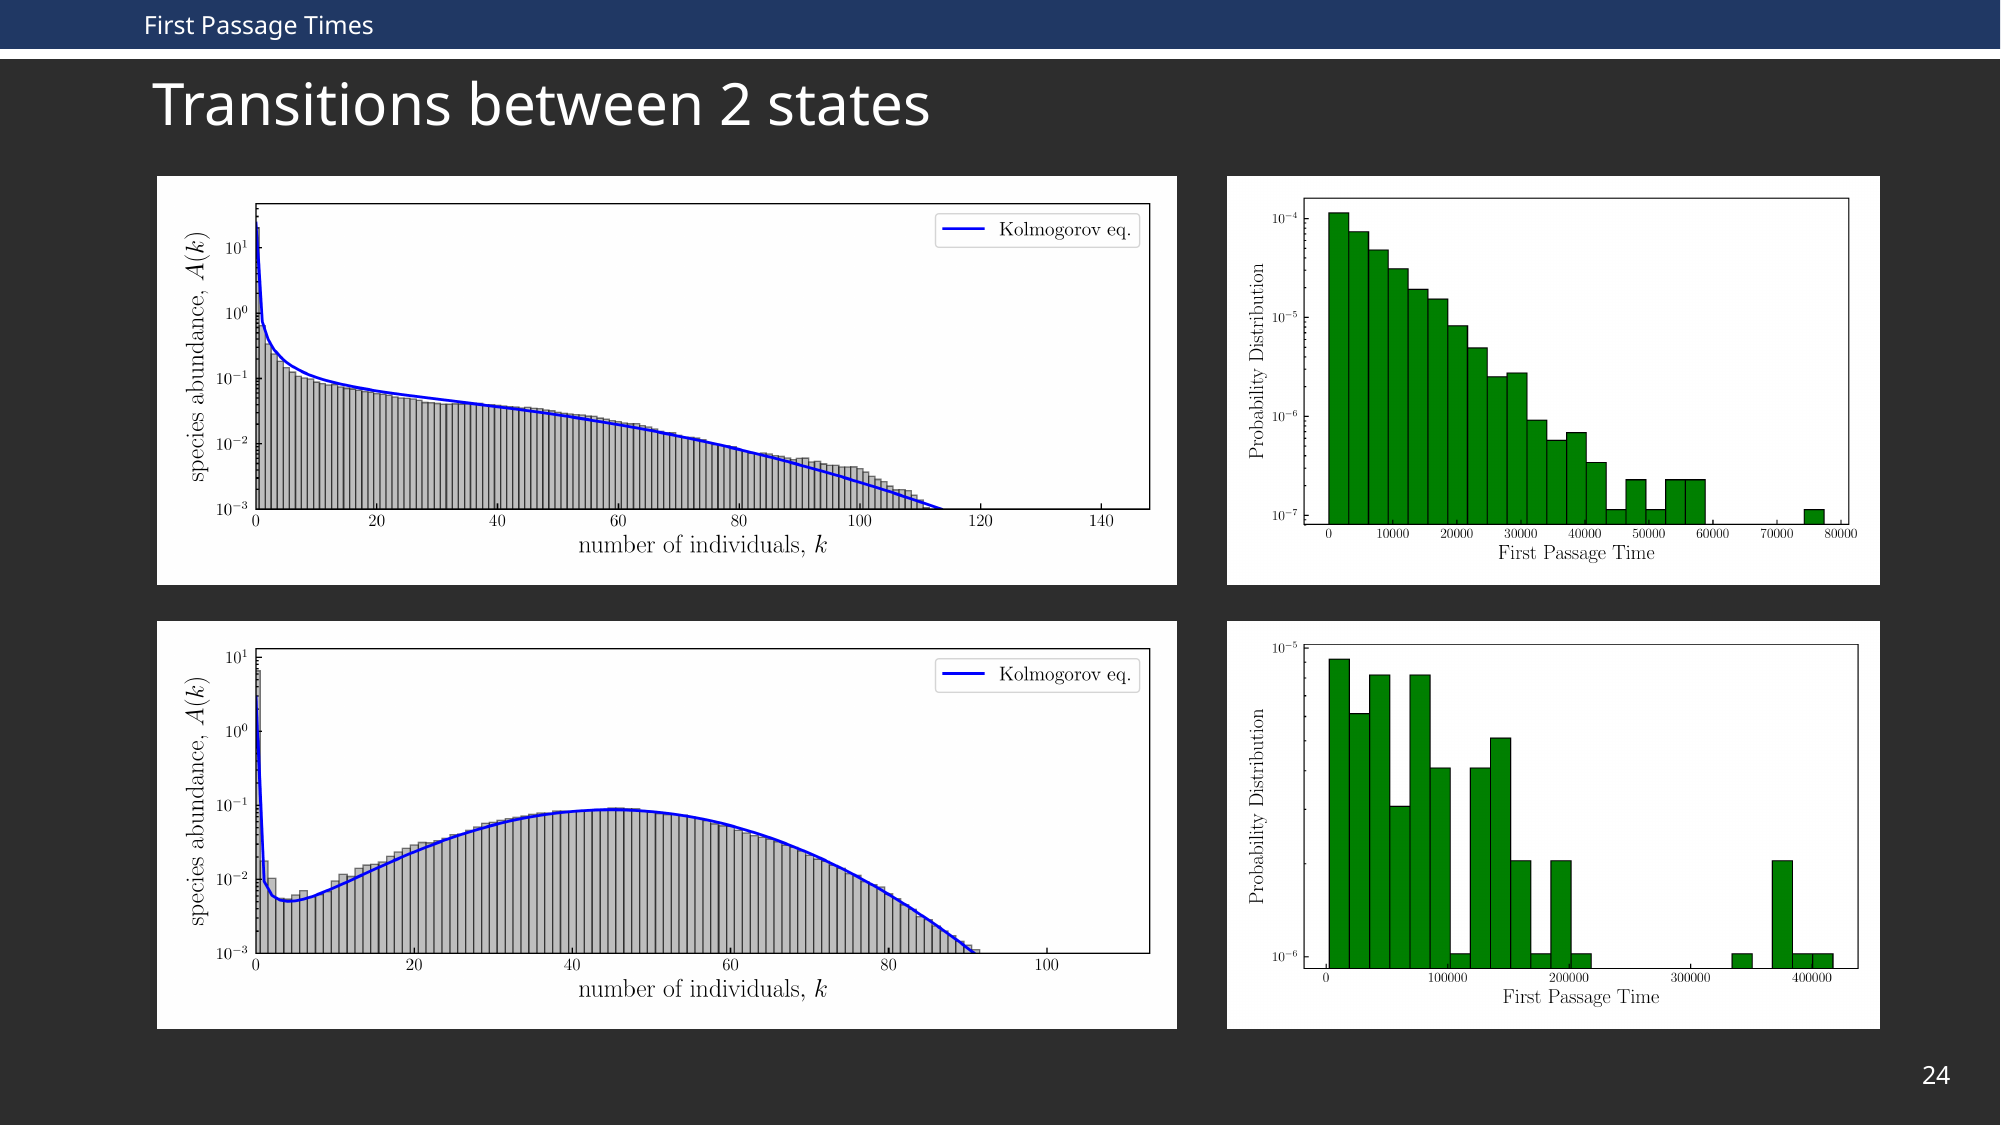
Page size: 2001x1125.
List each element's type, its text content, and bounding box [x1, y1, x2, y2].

title Transitions between 2 states [137, 59, 1863, 169]
slide_number <number> [1515, 1046, 1966, 1107]
picture [1227, 176, 1880, 585]
picture [157, 176, 1177, 585]
picture [1227, 621, 1880, 1029]
picture [157, 621, 1177, 1029]
footer First Passage Times [0, 0, 519, 51]
